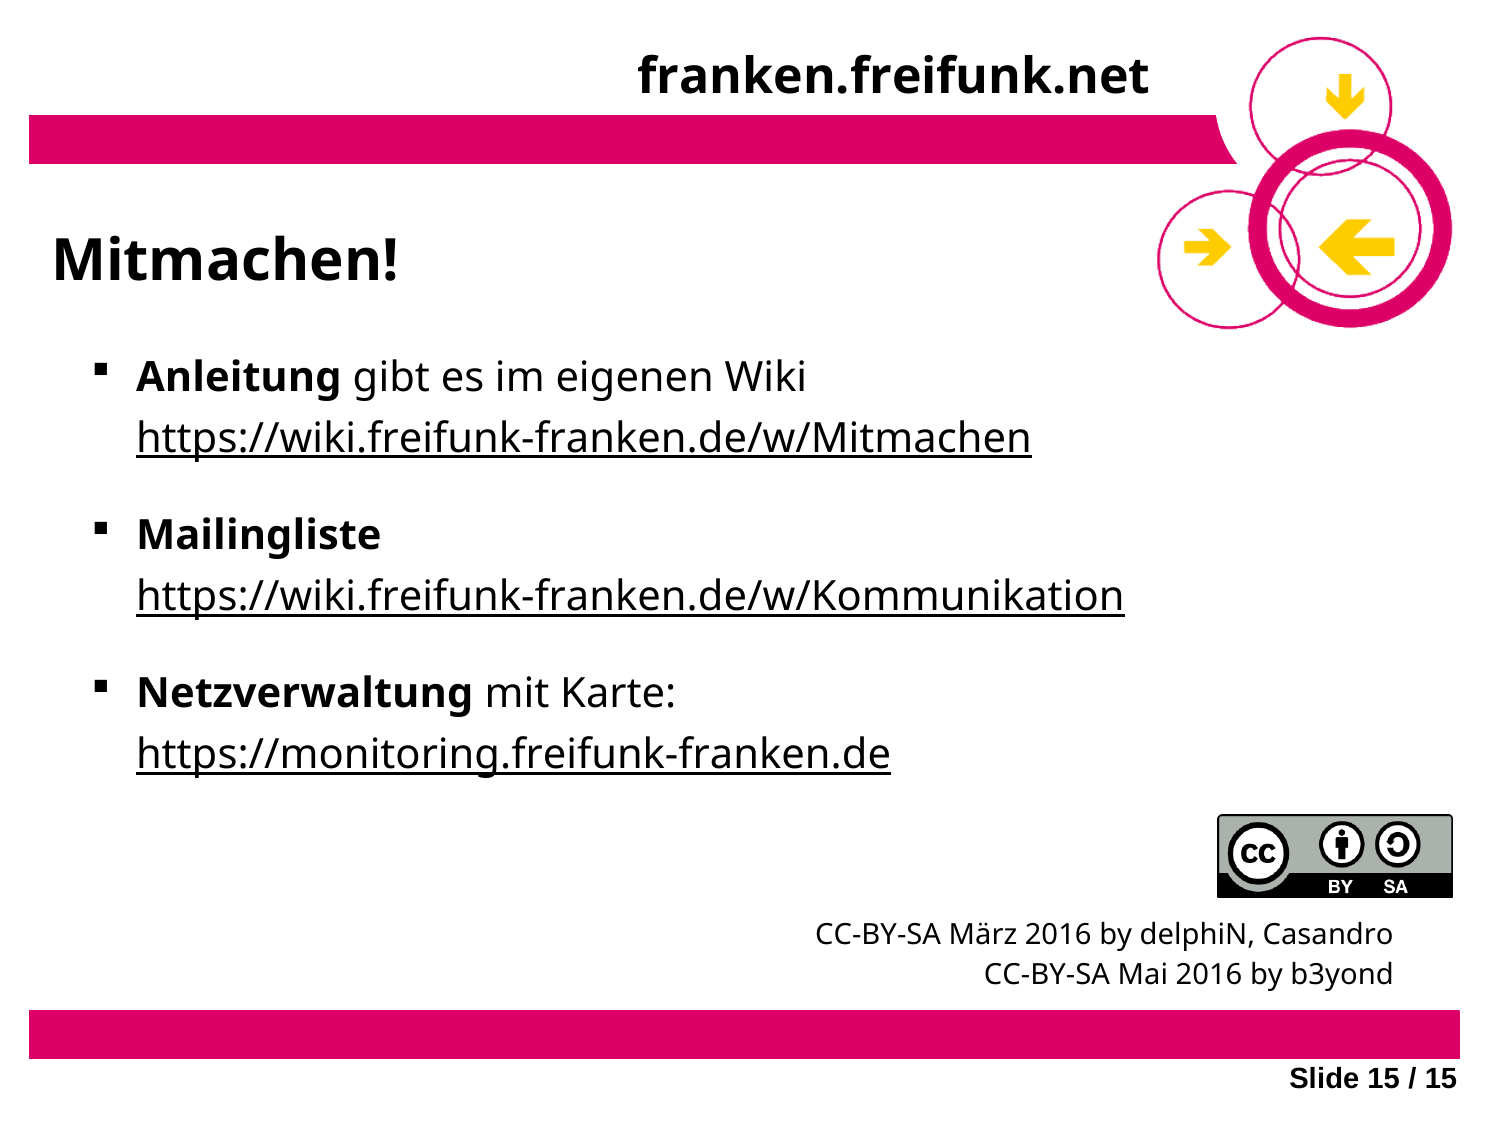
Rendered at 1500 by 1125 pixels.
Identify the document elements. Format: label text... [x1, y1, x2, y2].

text_box CC-BY-SA März 2016 by delphiN, Casandro CC-BY-SA Mai 2016 by b3yond [814, 913, 1465, 990]
picture [1217, 814, 1453, 898]
picture [1150, 32, 1461, 332]
text_box Mitmachen! [51, 212, 1123, 292]
text_box Anleitung gibt es im eigenen Wiki https://wiki.freifunk-franken.de/w/Mitmachen Mailingliste https://wiki.freifunk-franken.de/w/Kommunikation Netzverwaltung mit Karte: https://monitoring.freifunk-franken.de [61, 342, 1418, 1029]
